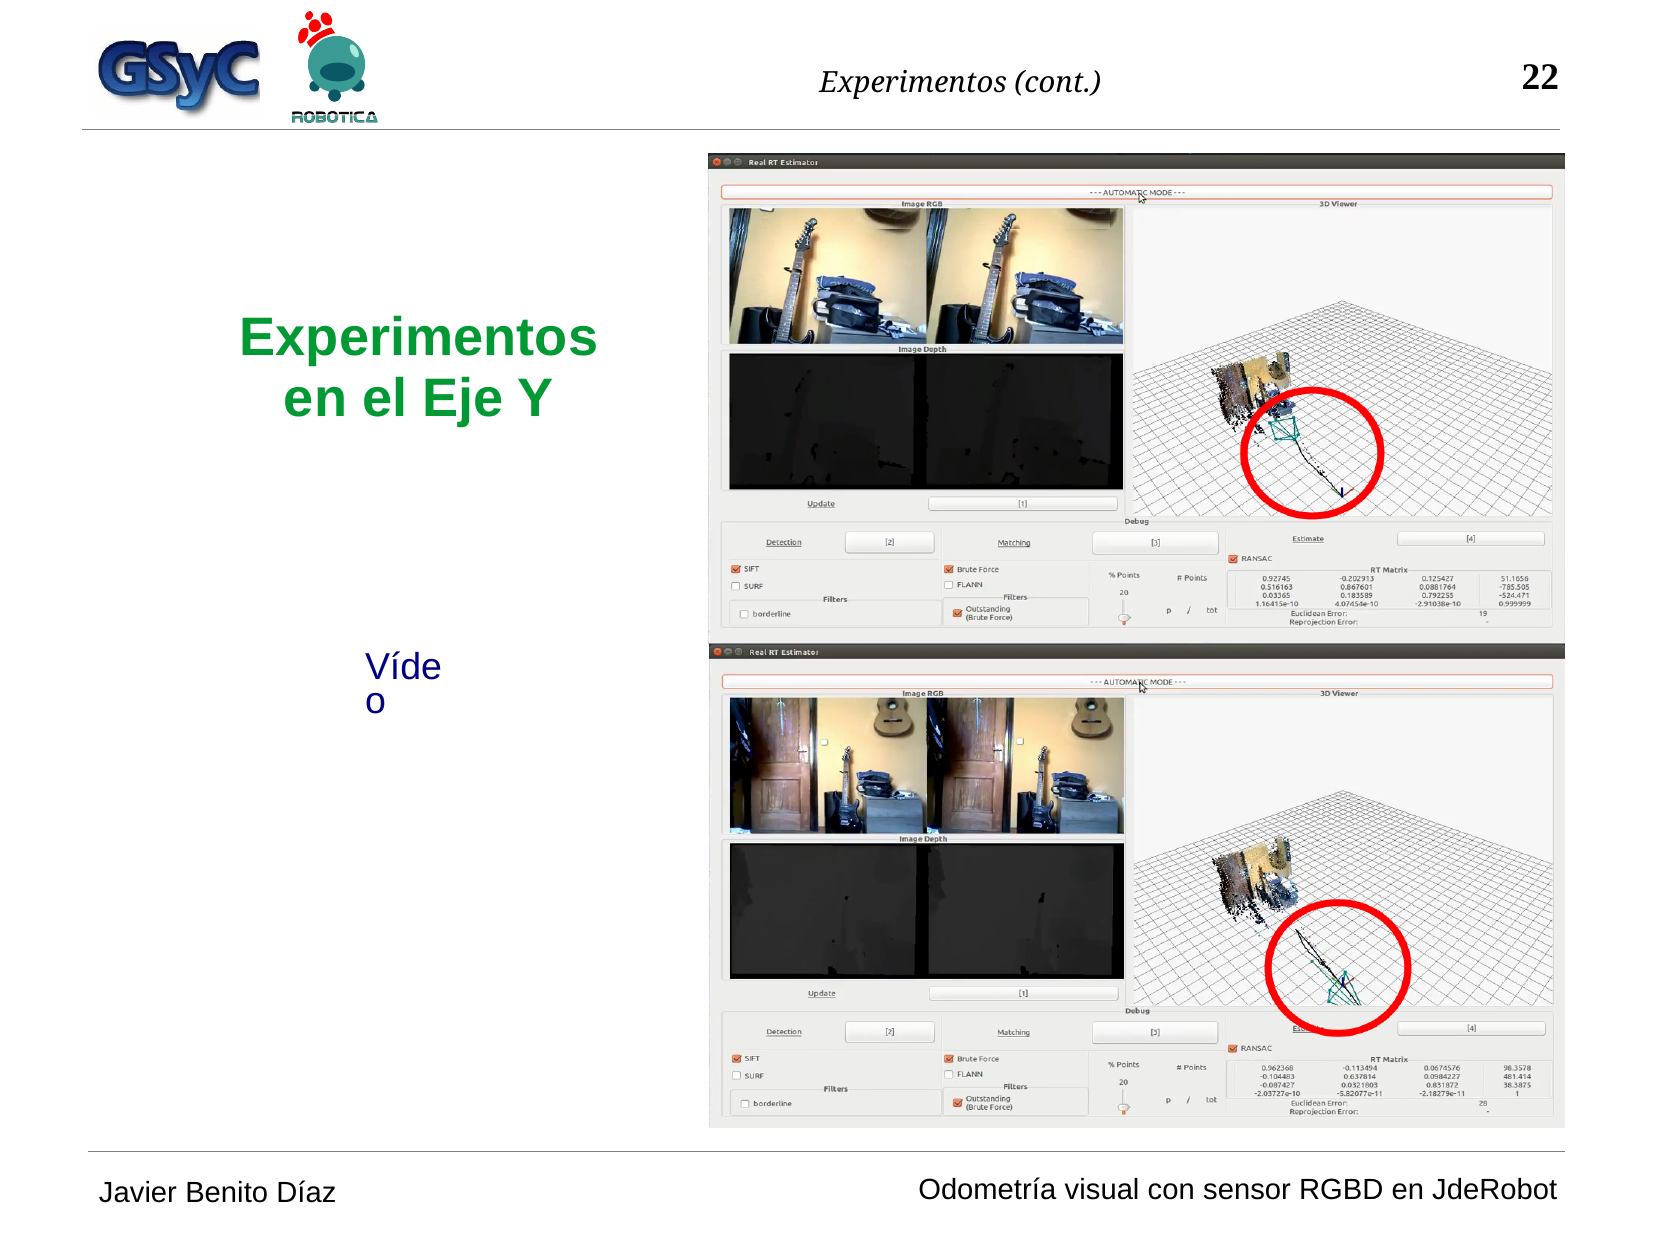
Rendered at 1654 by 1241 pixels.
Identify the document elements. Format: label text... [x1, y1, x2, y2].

picture [292, 11, 378, 123]
picture [708, 153, 1565, 1128]
text_box Vídeo [350, 637, 473, 709]
title Experimentos en el Eje Y [0, 304, 708, 532]
text_box Experimentos (cont.) [709, 53, 1211, 103]
picture [94, 28, 260, 119]
